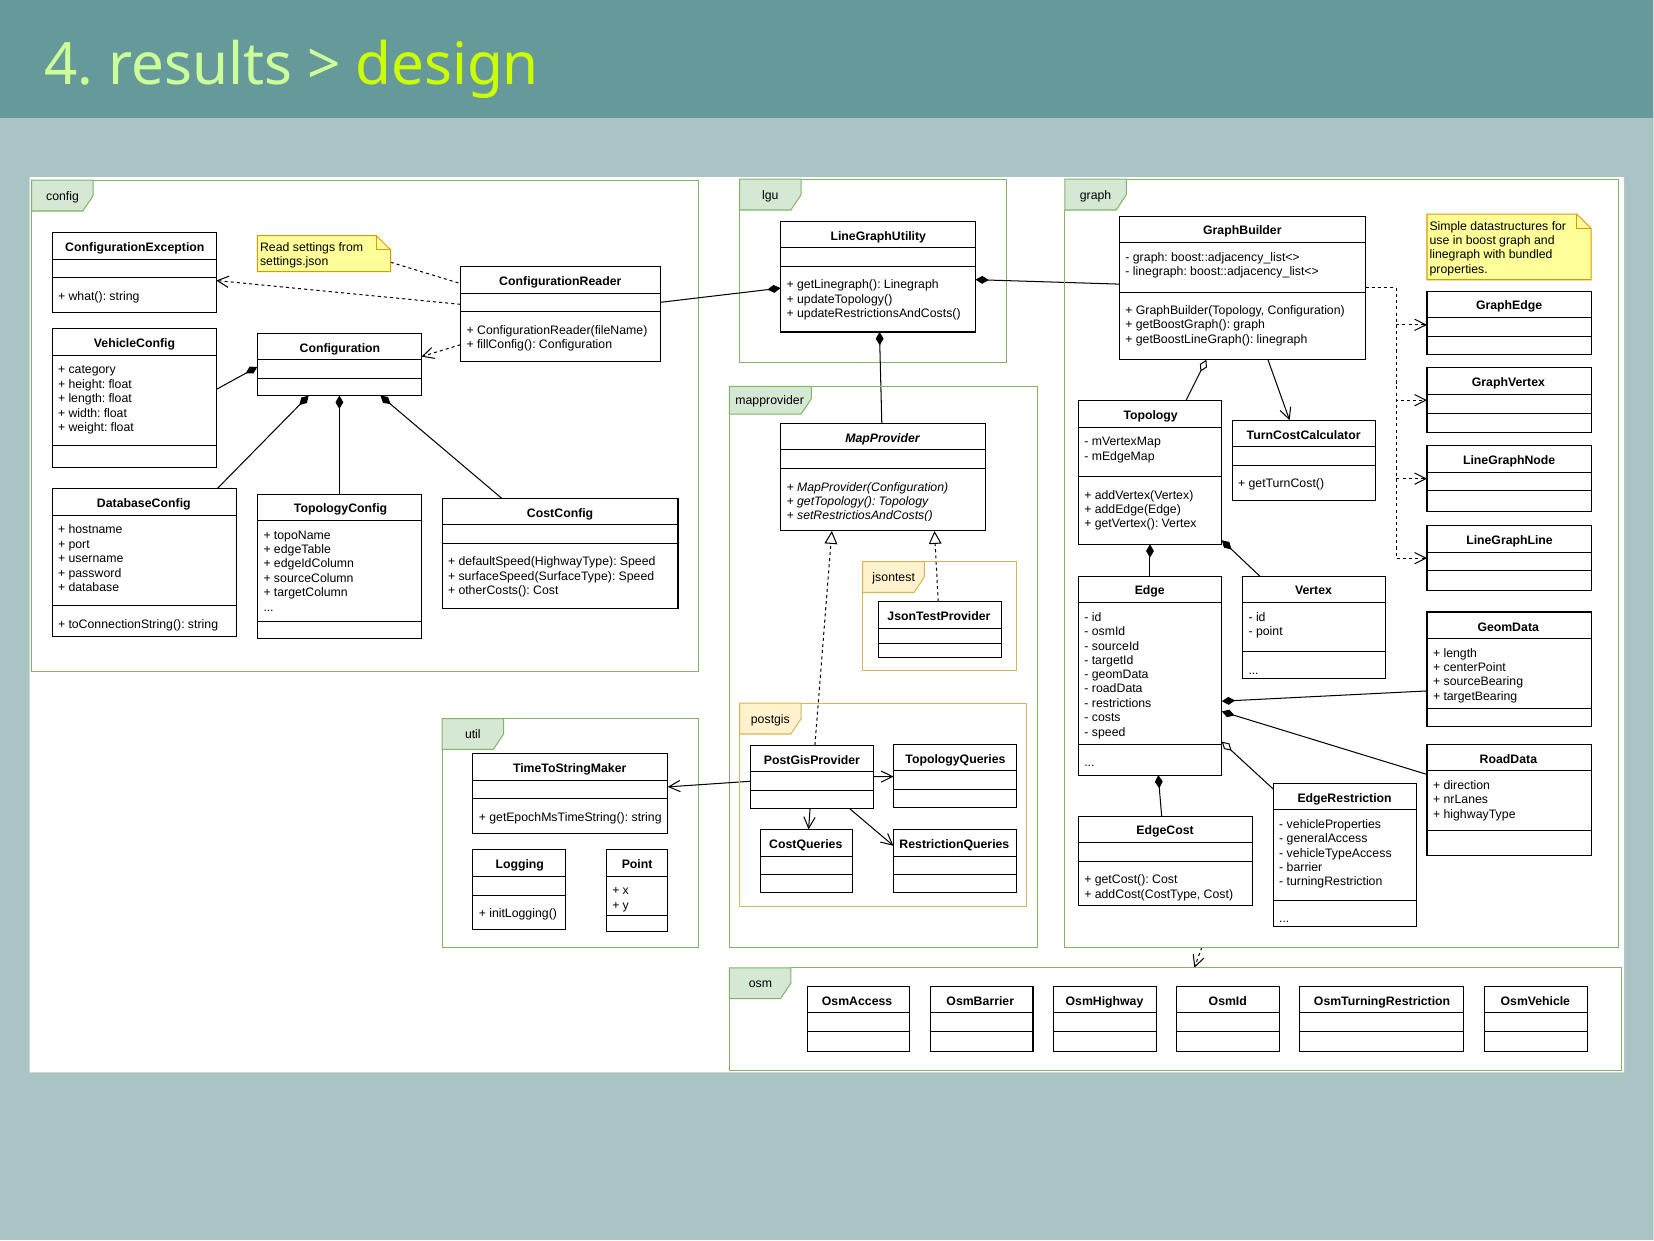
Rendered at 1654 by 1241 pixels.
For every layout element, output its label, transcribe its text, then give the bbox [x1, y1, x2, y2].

picture [29, 177, 1625, 1073]
text_box 4. results > design [29, 14, 505, 119]
text_box [0, 118, 1654, 1241]
